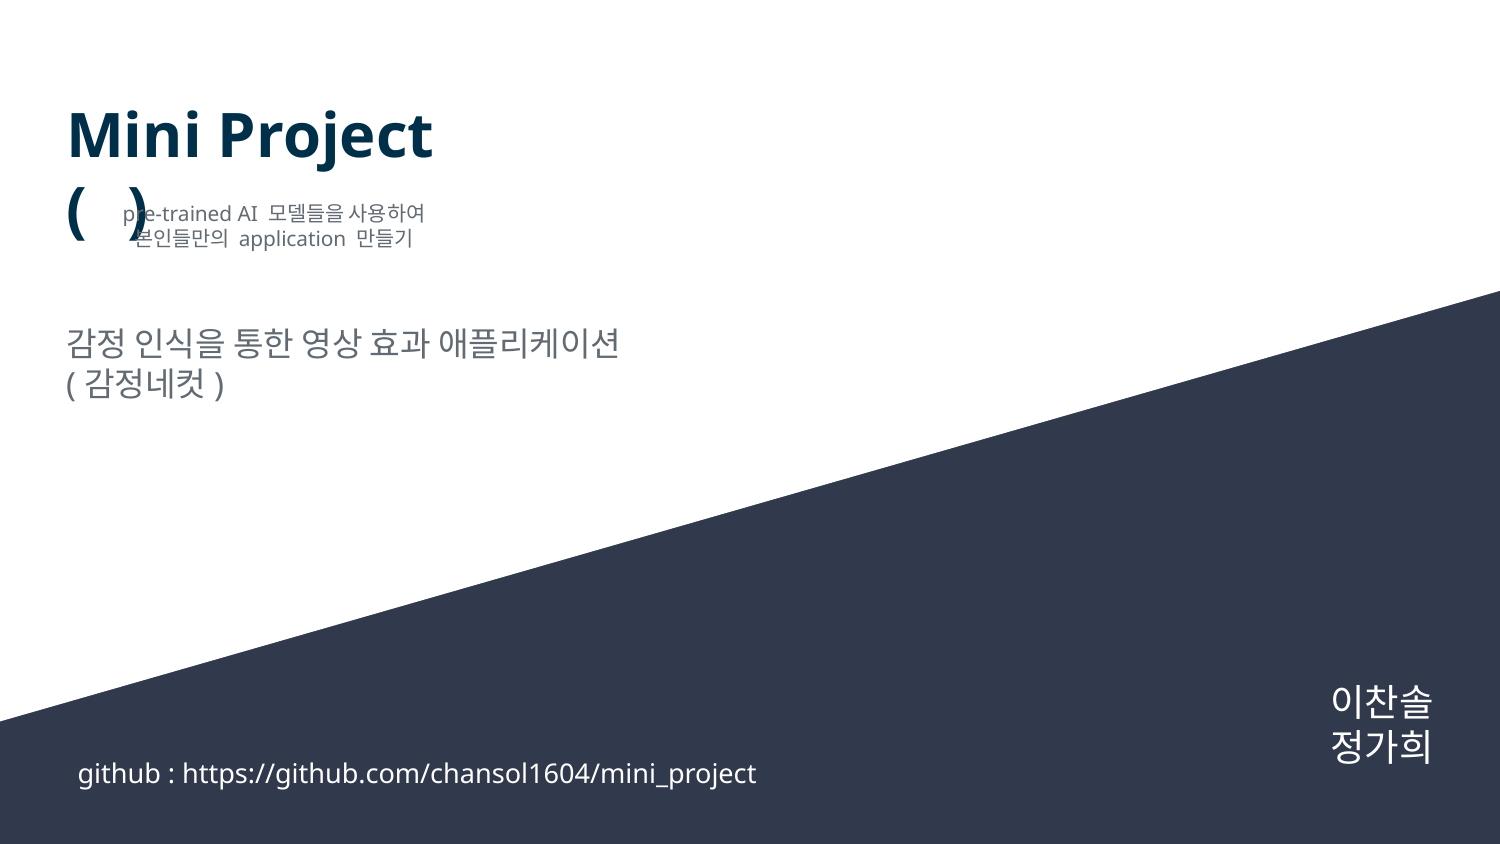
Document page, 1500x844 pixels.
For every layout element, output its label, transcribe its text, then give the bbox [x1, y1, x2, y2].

text_box pre-trained AI 모델들을 사용하여 본인들만의 application 만들기 [62, 185, 486, 267]
subtitle 감정 인식을 통한 영상 효과 애플리케이션 (감정네컷) [51, 308, 748, 430]
title Mini Project ( ) [51, 81, 1449, 292]
text_box github : https://github.com/chansol1604/mini_project [62, 741, 1009, 811]
text_box 이찬솔 정가희 [1272, 664, 1449, 786]
